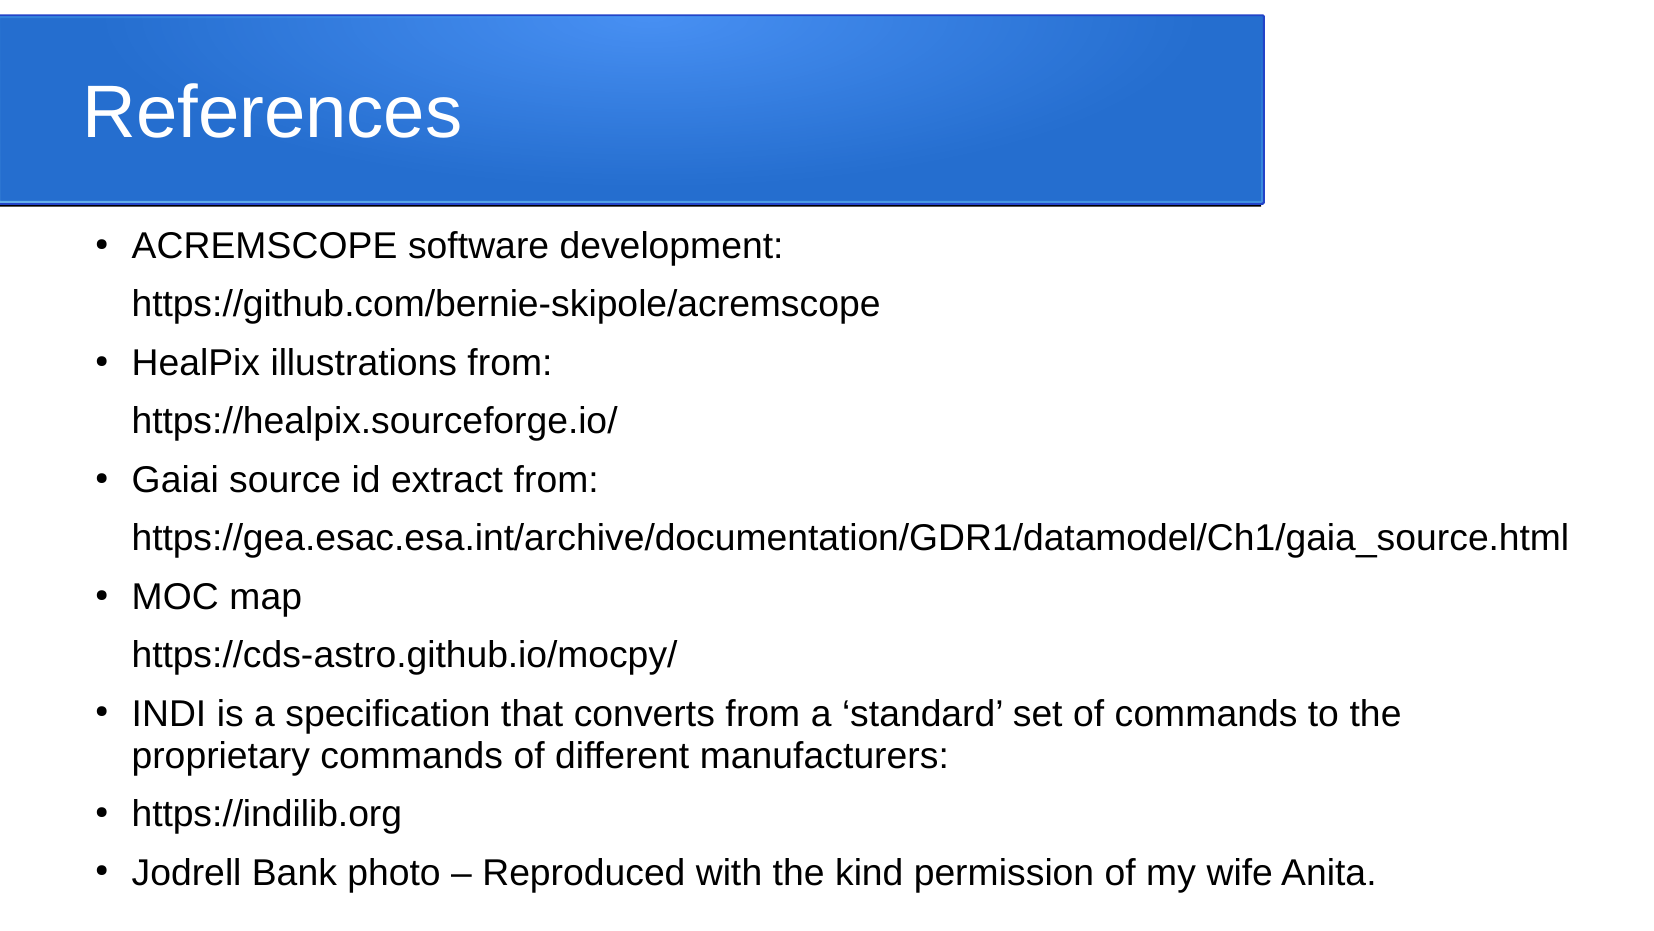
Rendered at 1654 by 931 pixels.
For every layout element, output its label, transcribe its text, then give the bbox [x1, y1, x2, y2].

list ACREMSCOPE software development: https://github.com/bernie-skipole/acremscope HealPix illustrations from: https://healpix.sourceforge.io/ Gaiai source id extract from: https://gea.esac.esa.int/archive/documentation/GDR1/datamodel/Ch1/gaia_source.html MOC map https://cds-astro.github.io/mocpy/ INDI is a specification that converts from a ‘standard’ set of commands to the proprietary commands of different manufacturers: https://indilib.org Jodrell Bank photo – Reproduced with the kind permission of my wife Anita. [82, 224, 1583, 898]
title References [82, 35, 1235, 189]
